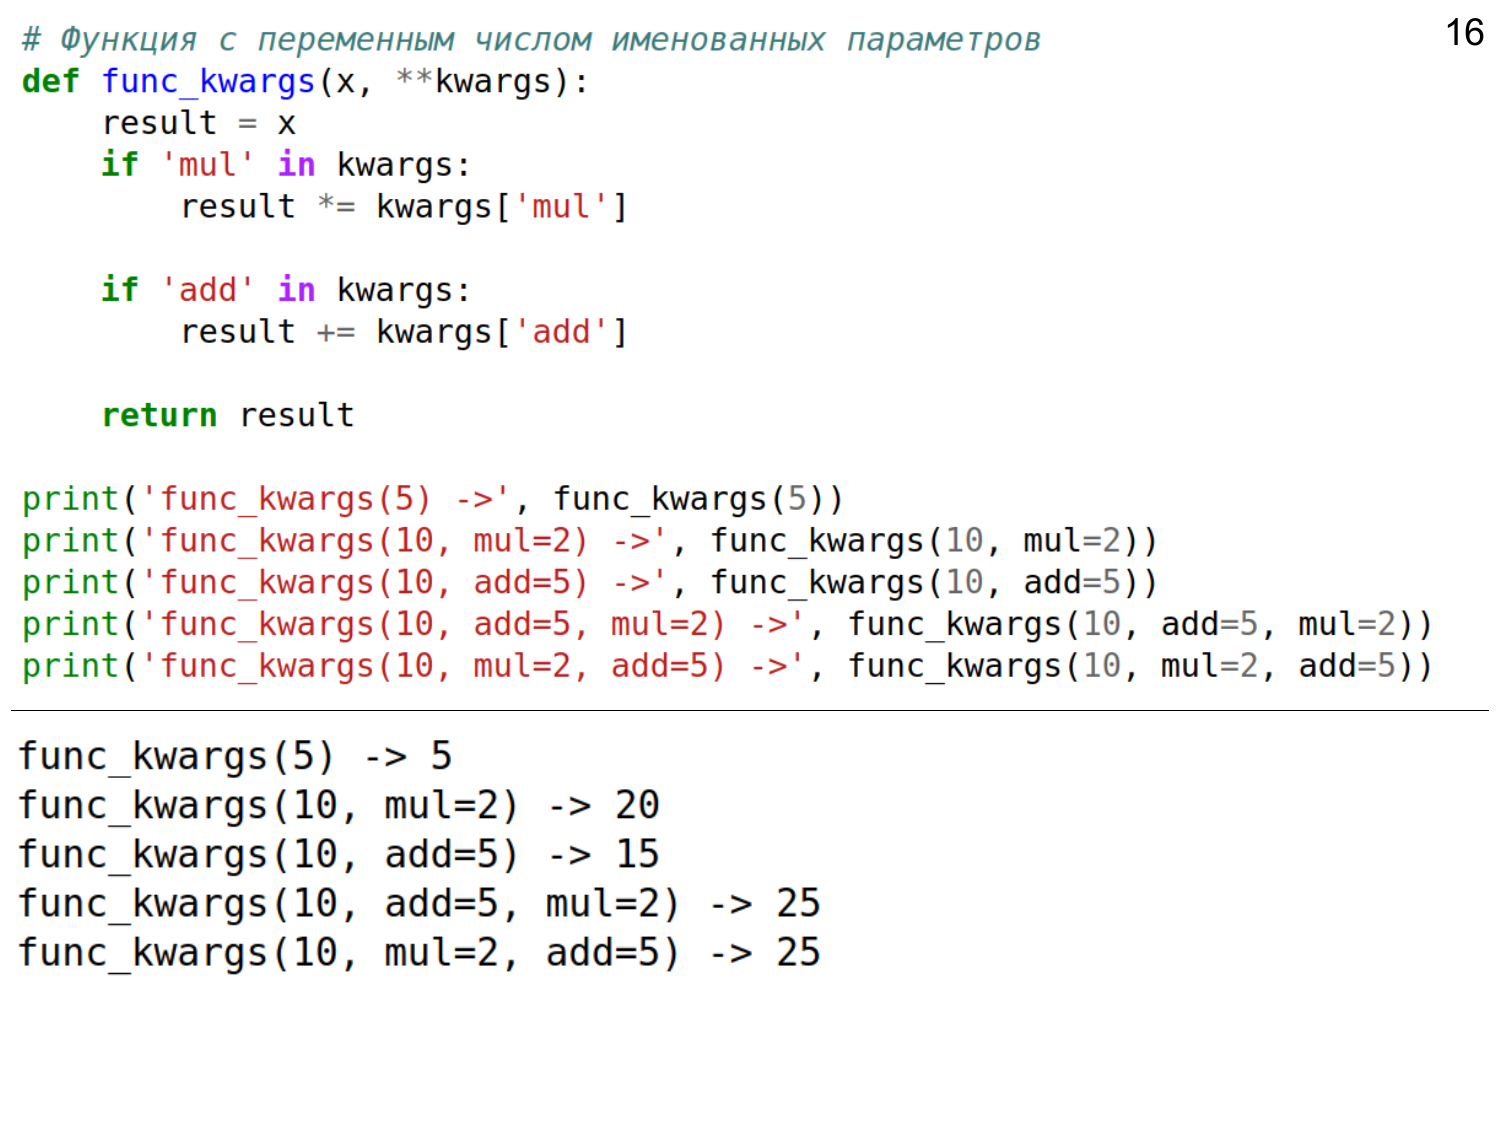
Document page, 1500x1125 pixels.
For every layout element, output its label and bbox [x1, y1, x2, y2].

picture [12, 726, 831, 986]
picture [11, 15, 1446, 699]
